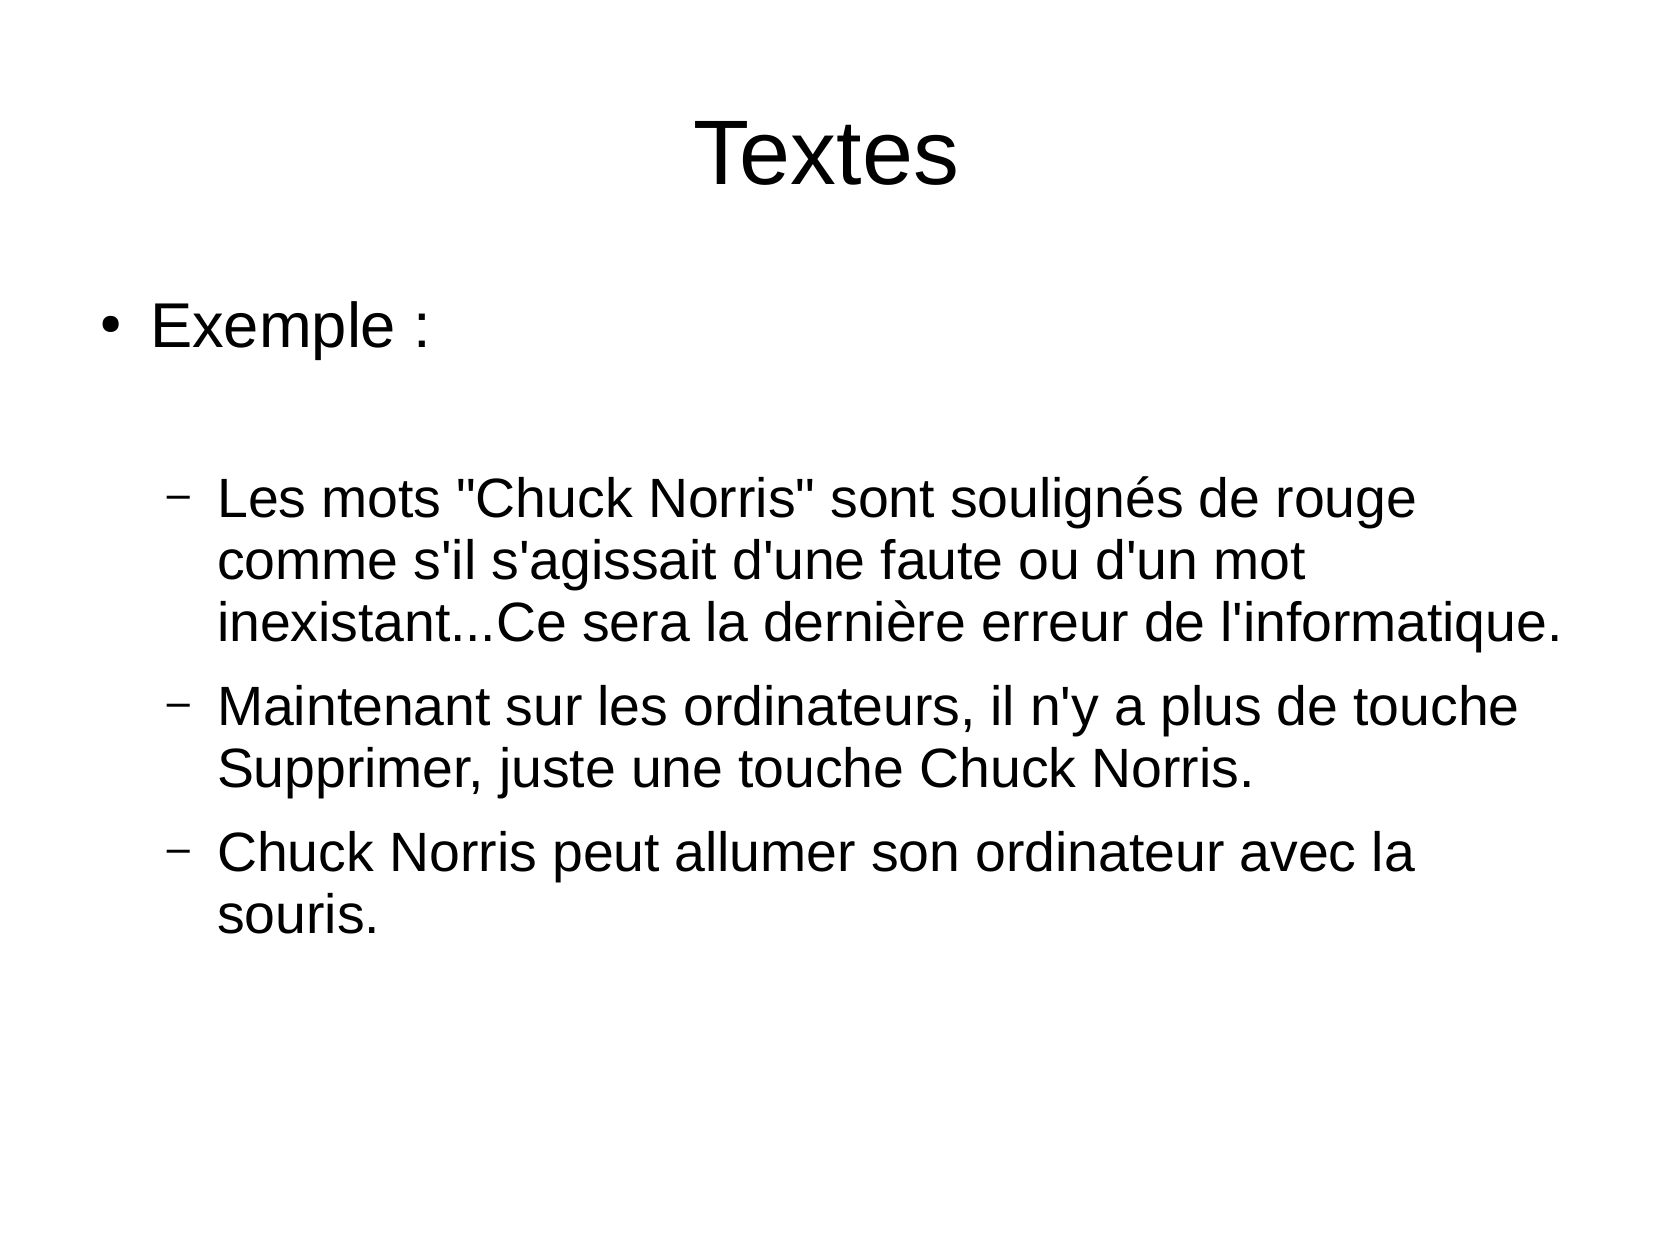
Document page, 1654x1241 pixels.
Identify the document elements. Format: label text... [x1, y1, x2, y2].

list Exemple : Les mots "Chuck Norris" sont soulignés de rouge comme s'il s'agissait d'une faute ou d'un mot inexistant...Ce sera la dernière erreur de l'informatique. Maintenant sur les ordinateurs, il n'y a plus de touche Supprimer, juste une touche Chuck Norris. Chuck Norris peut allumer son ordinateur avec la souris. [82, 290, 1571, 1010]
title Textes [82, 49, 1571, 257]
